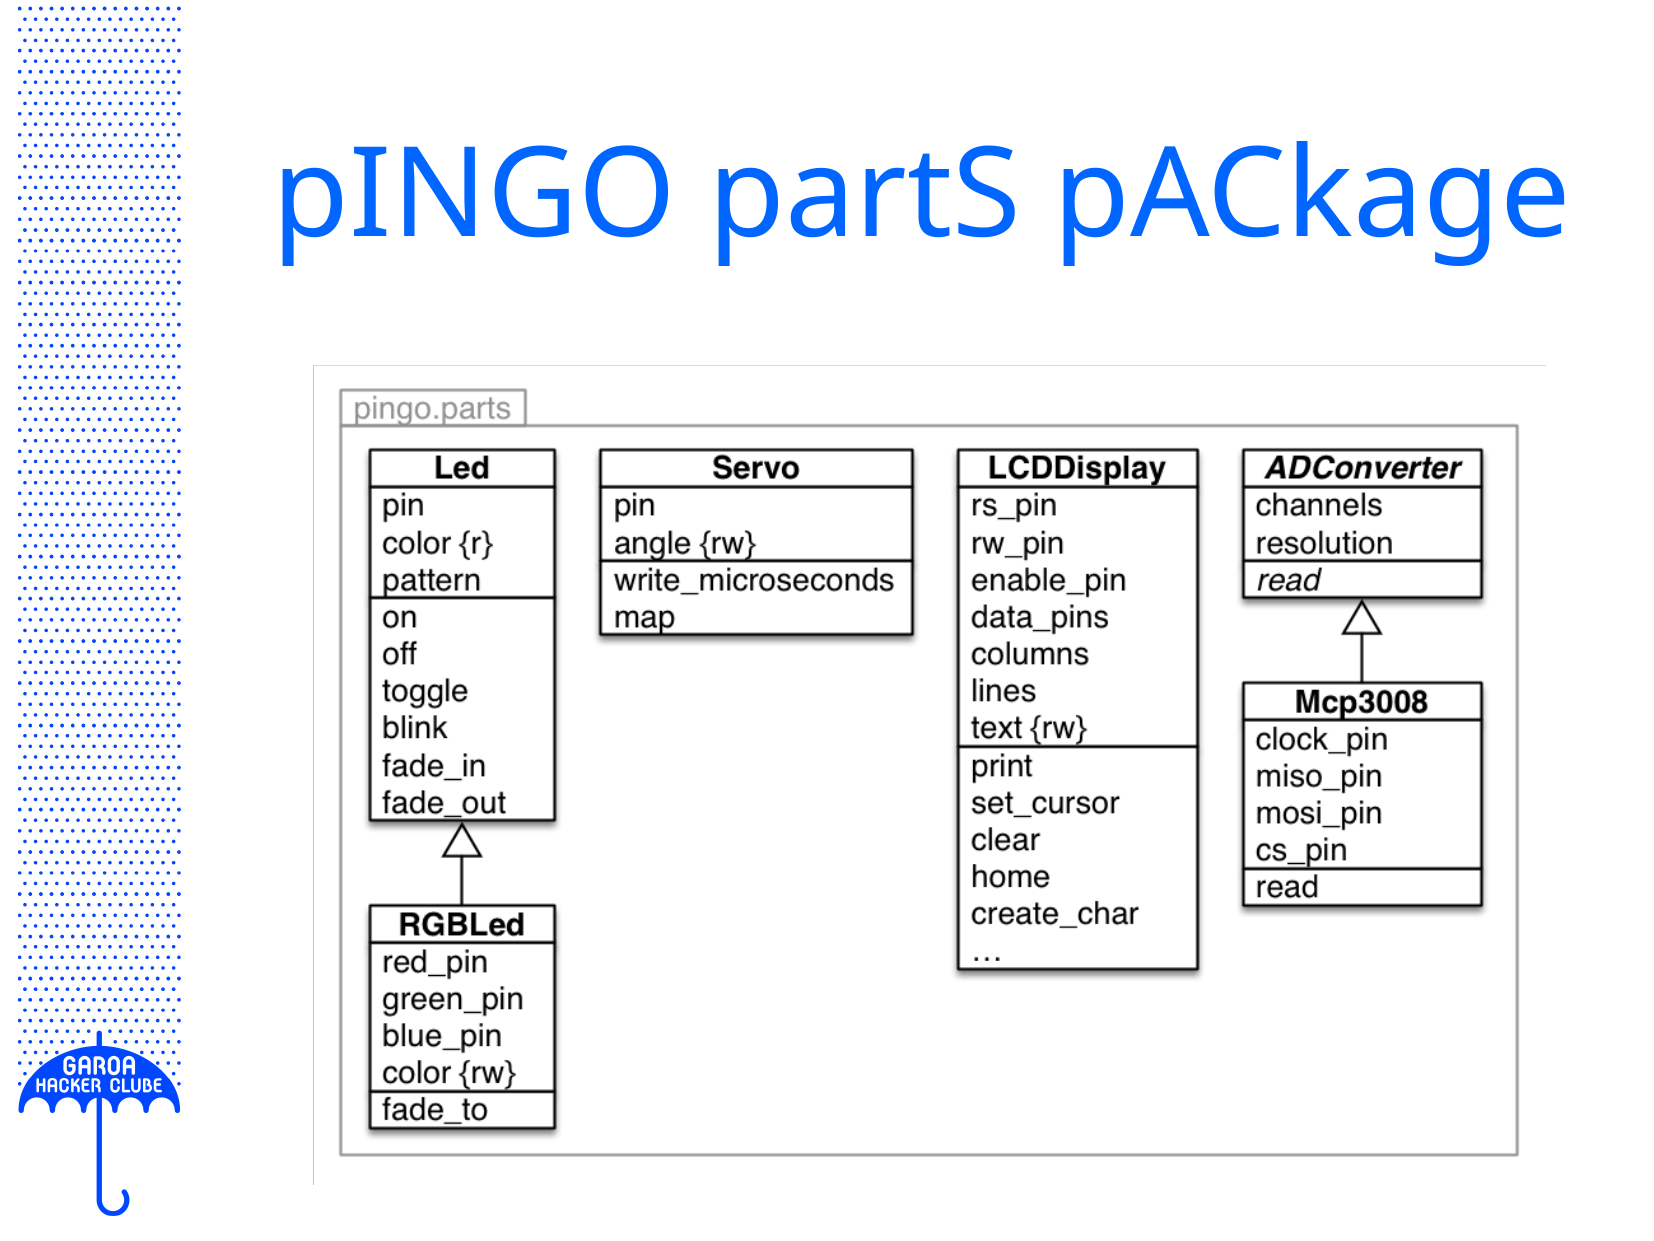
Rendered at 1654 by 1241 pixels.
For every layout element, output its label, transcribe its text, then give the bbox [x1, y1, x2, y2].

picture [17, 0, 181, 1216]
title pINGO partS pACkage [210, 84, 1636, 292]
picture [311, 359, 1546, 1186]
